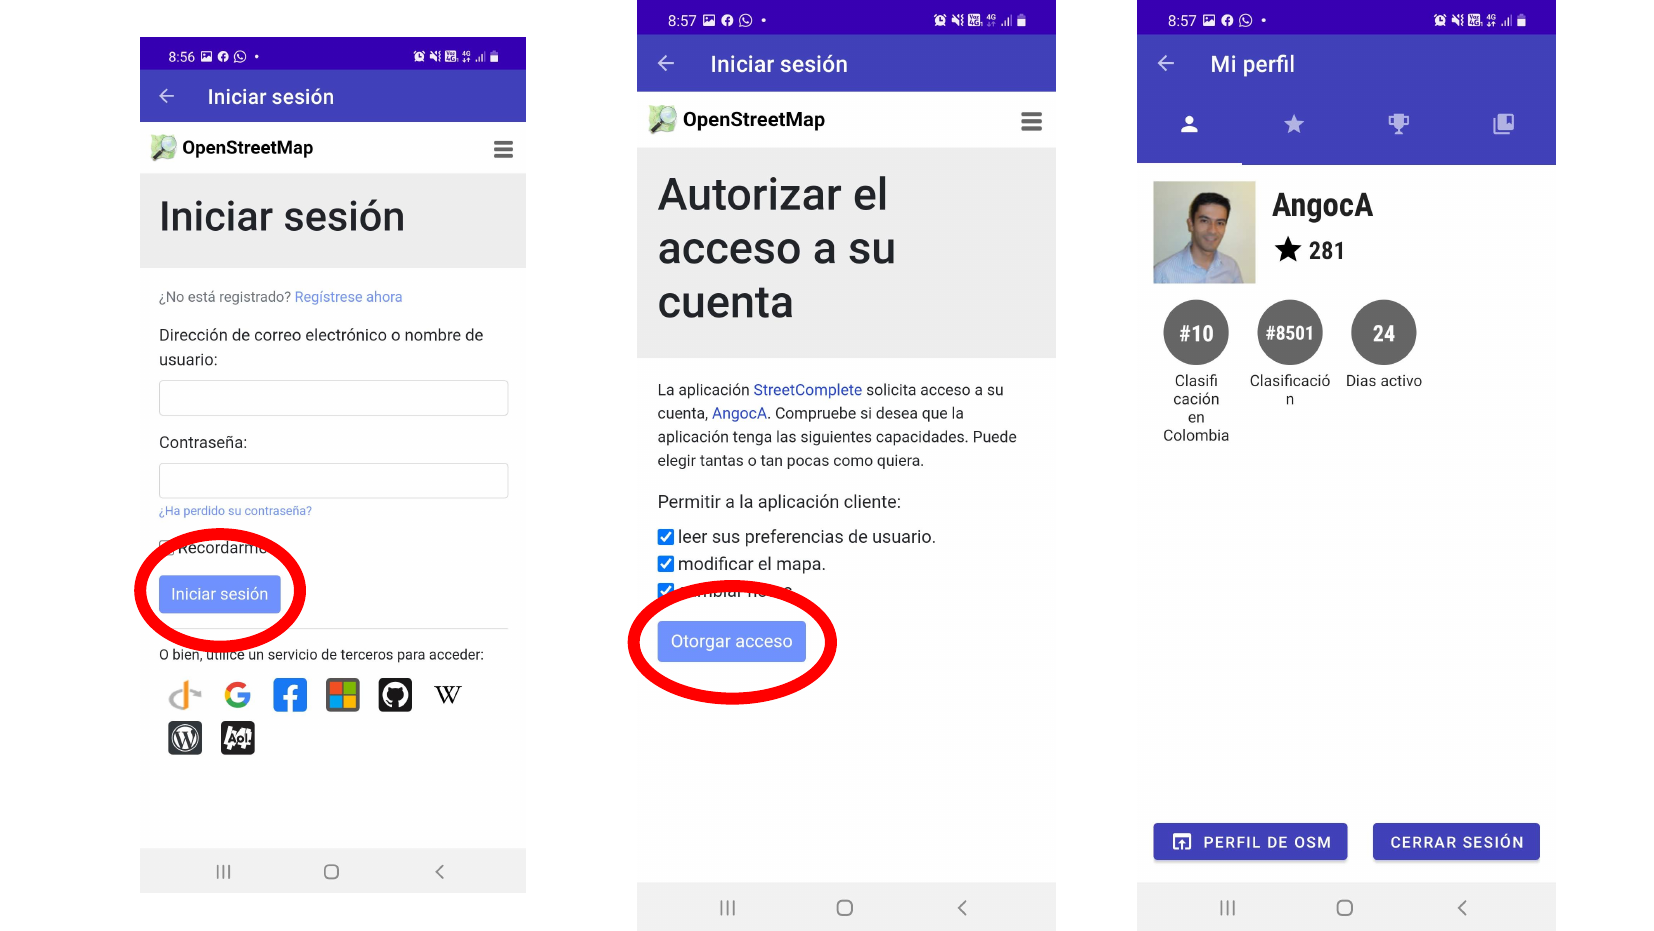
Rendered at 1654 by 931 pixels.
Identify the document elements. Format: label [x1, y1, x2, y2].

picture [637, 0, 1056, 931]
picture [1137, 0, 1556, 931]
picture [147, 541, 293, 640]
picture [140, 37, 526, 893]
picture [640, 593, 824, 692]
